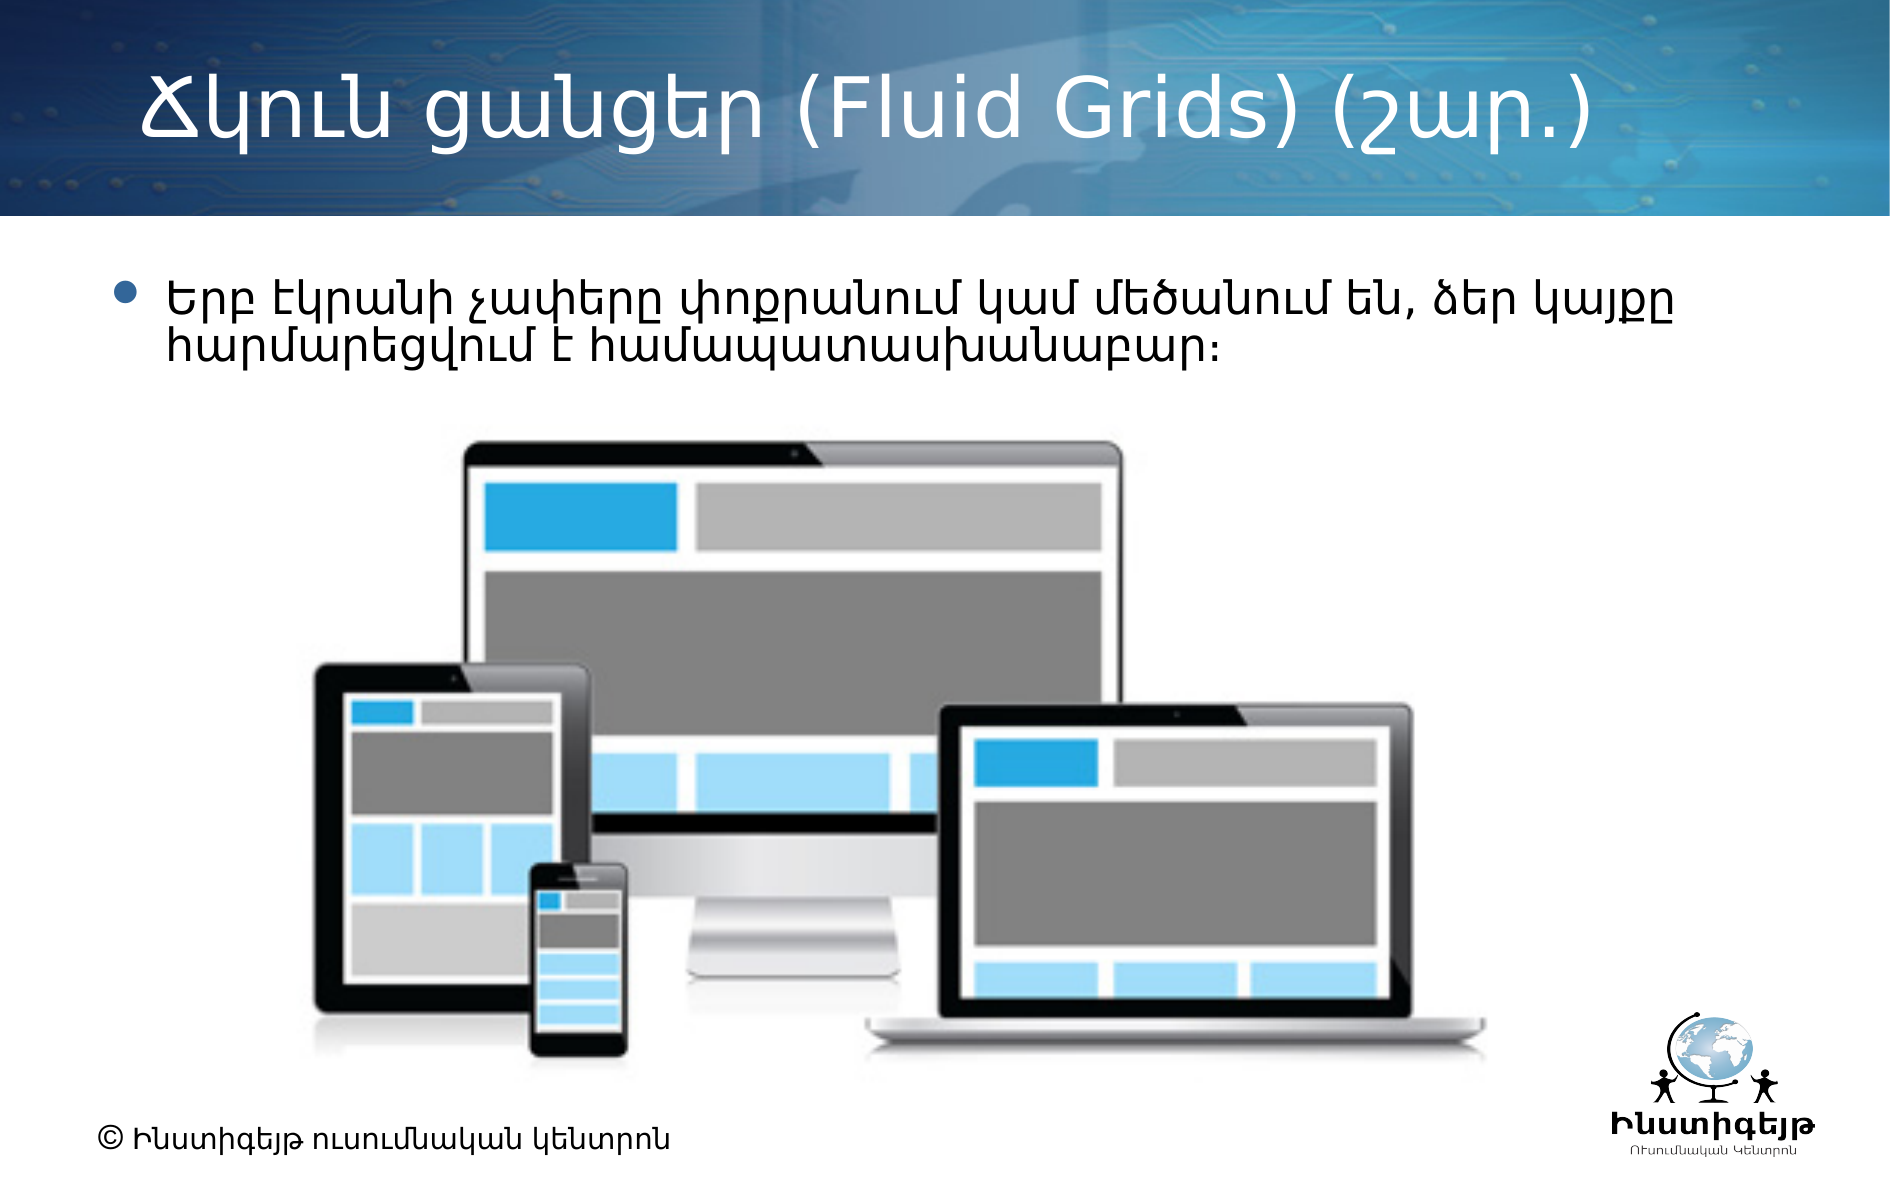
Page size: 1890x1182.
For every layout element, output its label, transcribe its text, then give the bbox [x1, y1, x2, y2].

picture [0, 0, 1890, 216]
picture [274, 378, 1519, 1125]
list Երբ էկրանի չափերը փոքրանում կամ մեծանում են, ձեր կայքը հարմարեցվում է համապատասխանաբար։ [110, 276, 1801, 290]
picture [1612, 1012, 1815, 1157]
